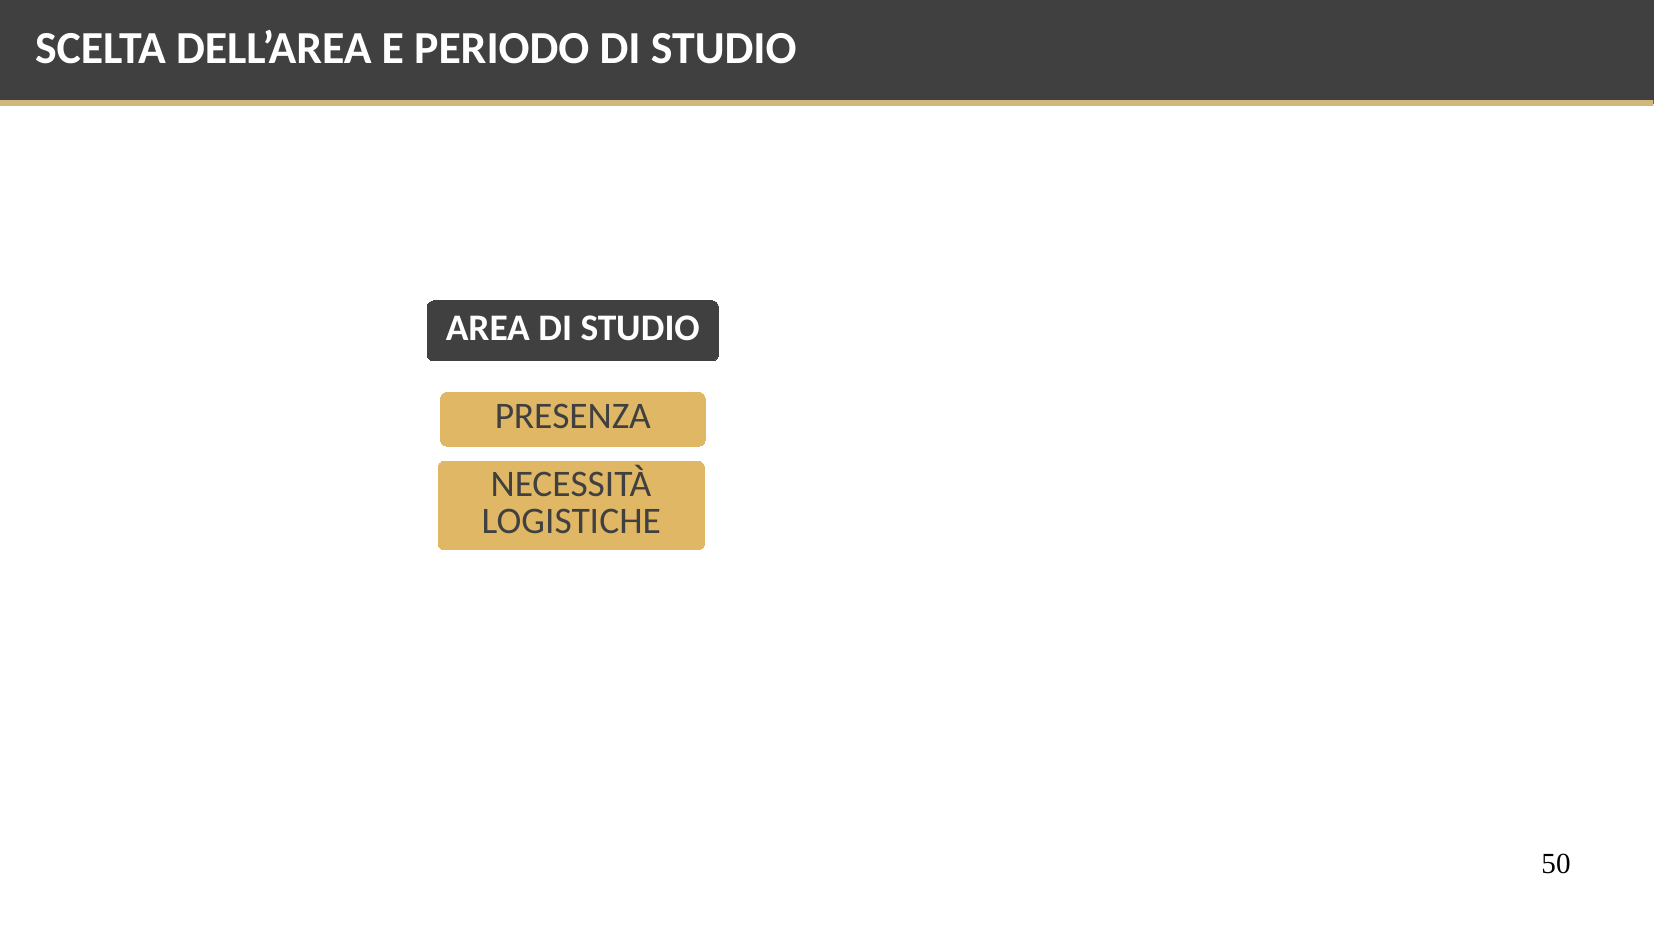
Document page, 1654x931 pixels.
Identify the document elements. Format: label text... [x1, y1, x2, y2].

text_box PRESENZA [440, 392, 706, 447]
text_box AREA DI STUDIO [427, 300, 719, 361]
text_box SCELTA DELL’AREA E PERIODO DI STUDIO [0, 0, 1654, 100]
text_box NECESSITÀ LOGISTICHE [438, 461, 705, 550]
